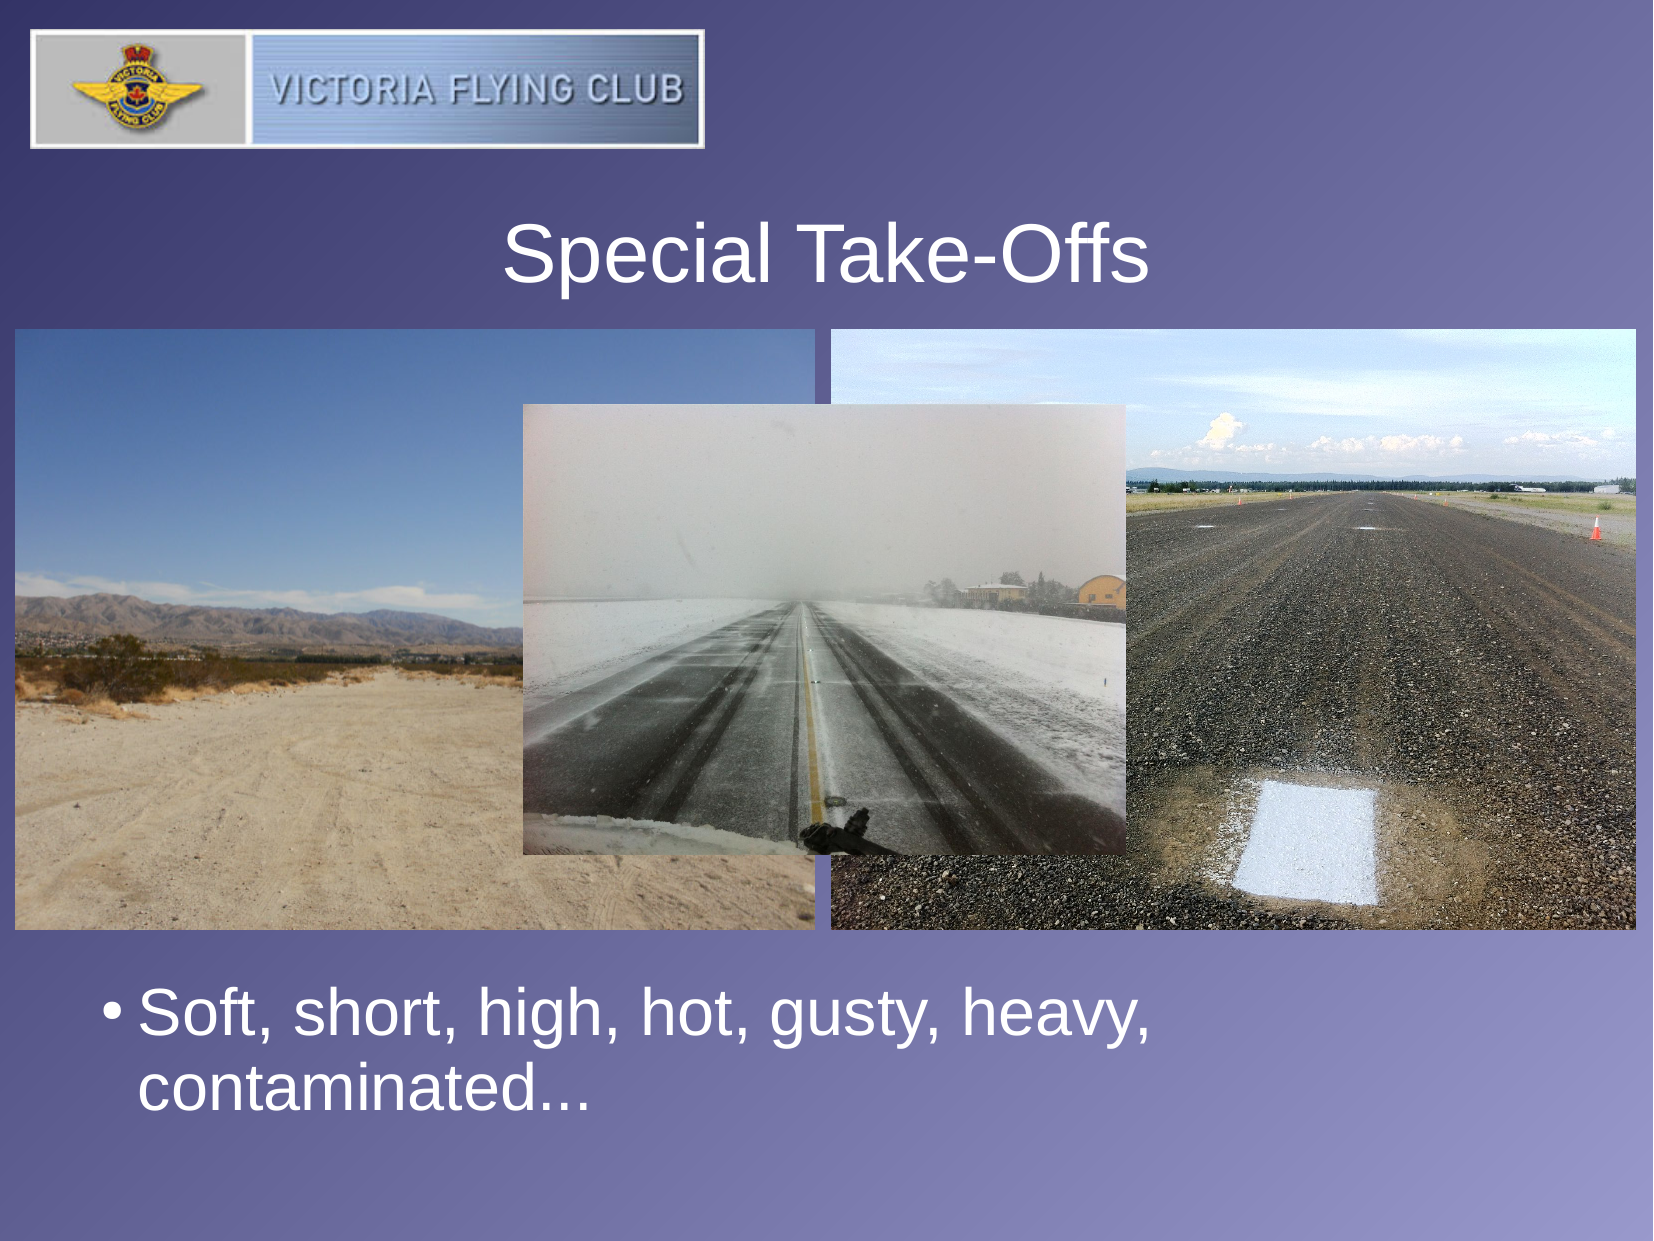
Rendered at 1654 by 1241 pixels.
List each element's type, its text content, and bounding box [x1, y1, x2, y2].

picture [30, 29, 705, 149]
title Special Take-Offs [82, 150, 1571, 358]
picture [15, 329, 1636, 931]
list Soft, short, high, hot, gusty, heavy, contaminated... [82, 975, 1571, 1201]
